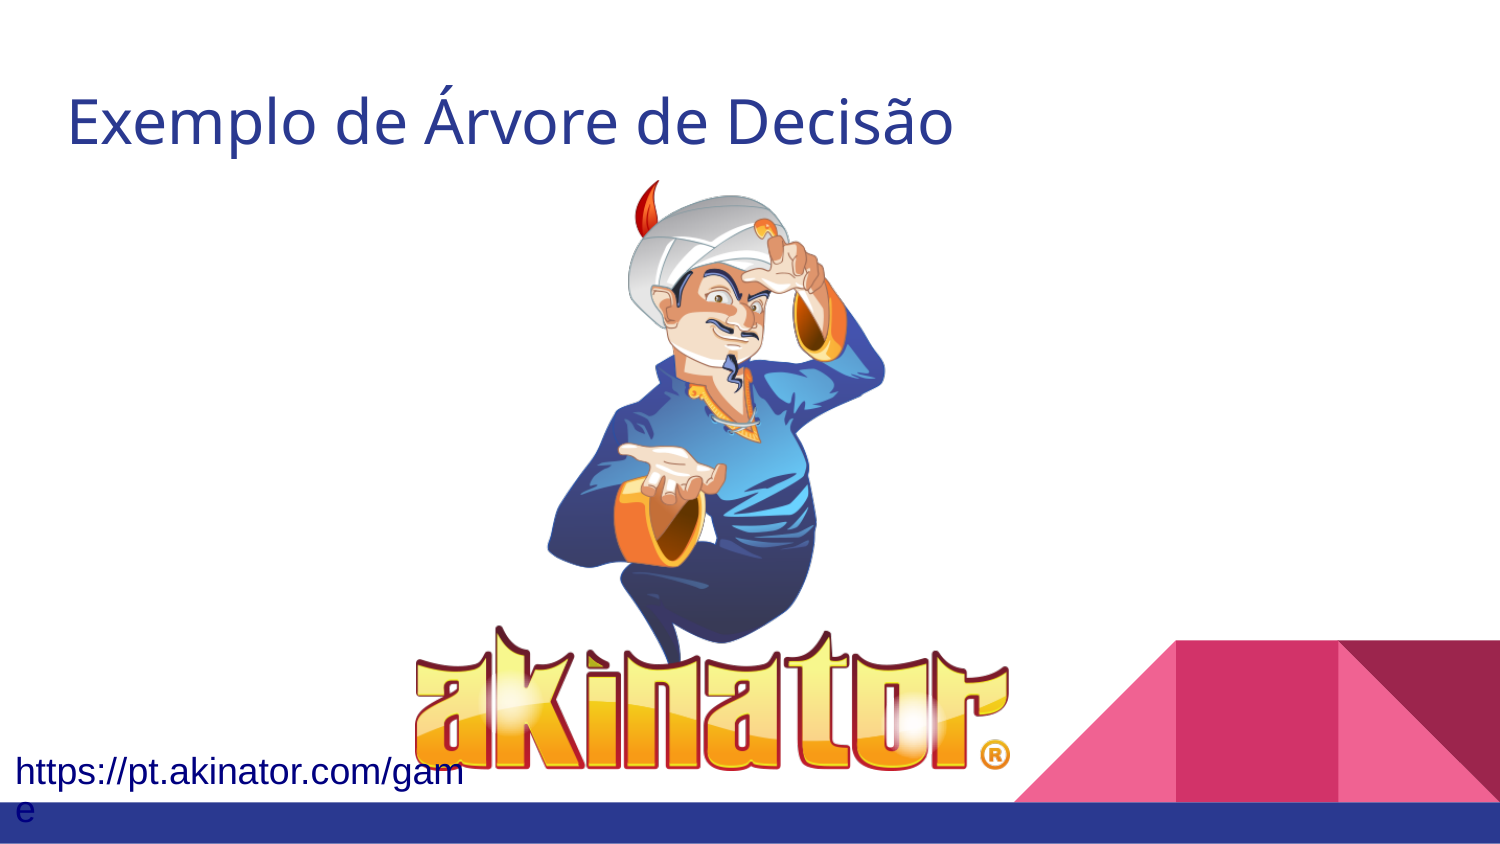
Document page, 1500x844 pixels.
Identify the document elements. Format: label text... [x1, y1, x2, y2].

text_box https://pt.akinator.com/game [0, 732, 493, 797]
title Exemplo de Árvore de Decisão [51, 67, 1449, 167]
picture [415, 180, 1010, 771]
